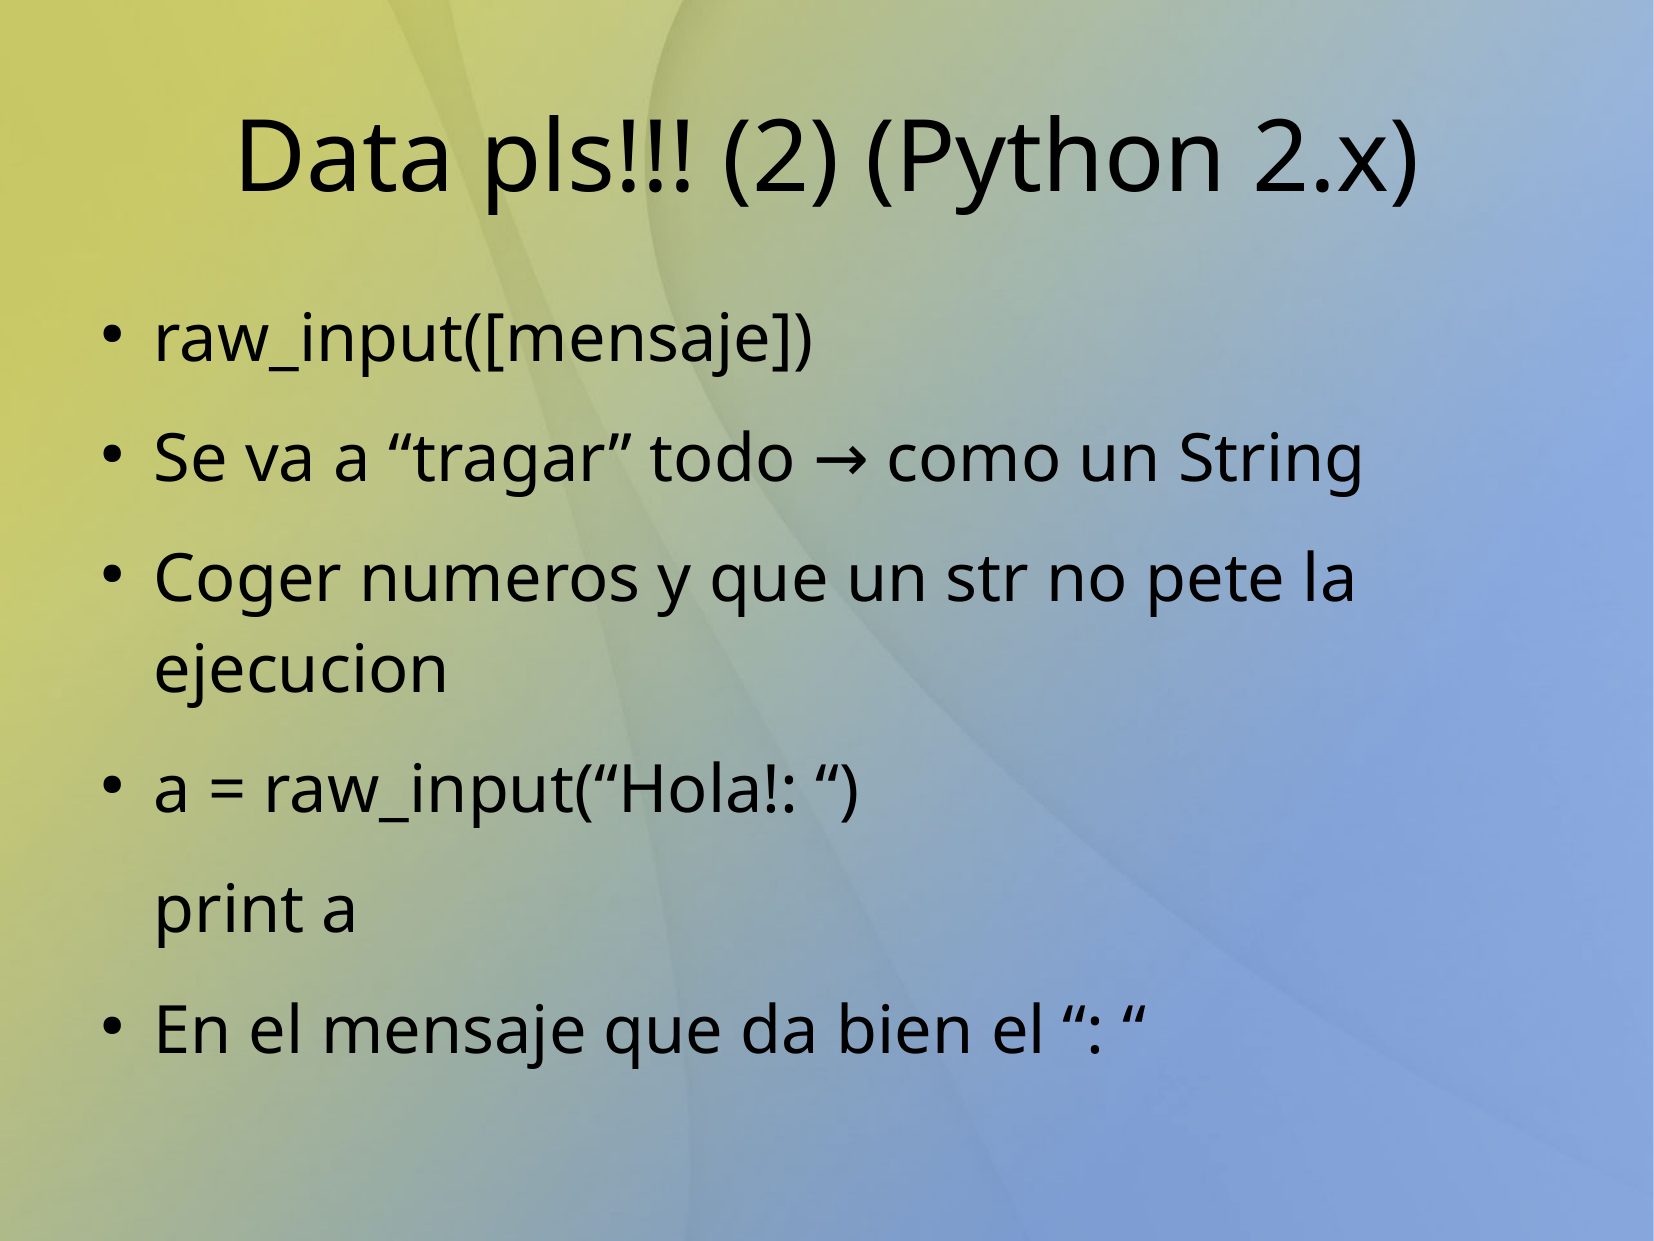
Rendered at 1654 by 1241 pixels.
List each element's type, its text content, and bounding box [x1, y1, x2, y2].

list raw_input([mensaje]) Se va a “tragar” todo → como un String Coger numeros y que un str no pete la ejecucion a = raw_input(“Hola!: “) print a En el mensaje que da bien el “: “ [82, 290, 1571, 1010]
title Data pls!!! (2) (Python 2.x) [82, 49, 1571, 257]
picture [0, 0, 1654, 1241]
